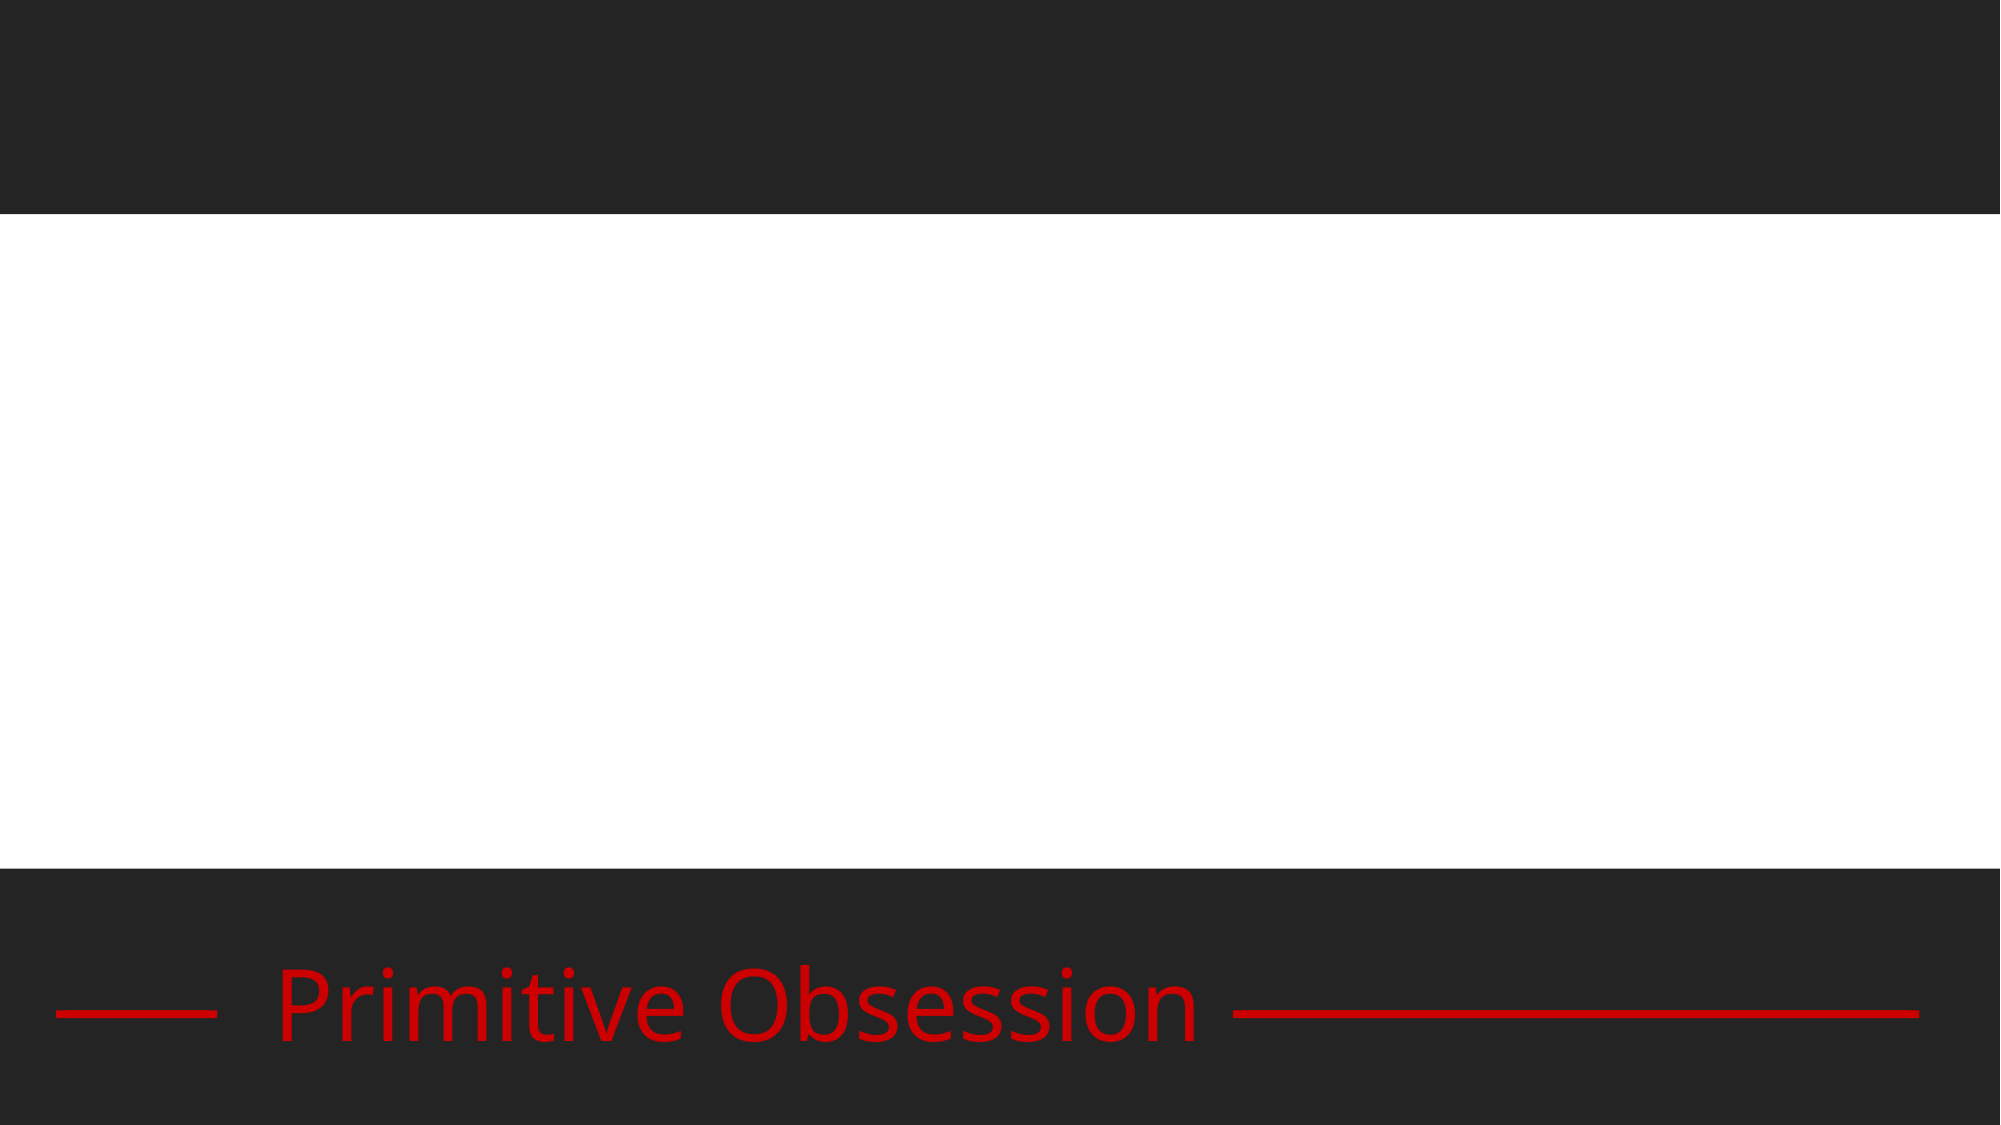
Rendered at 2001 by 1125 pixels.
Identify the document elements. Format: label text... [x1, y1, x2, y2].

text_box ------------- Primitive Obsession ----------------------------------------------------------- [37, 934, 1963, 1071]
text_box [0, 869, 2000, 1125]
text_box [0, 0, 2000, 214]
